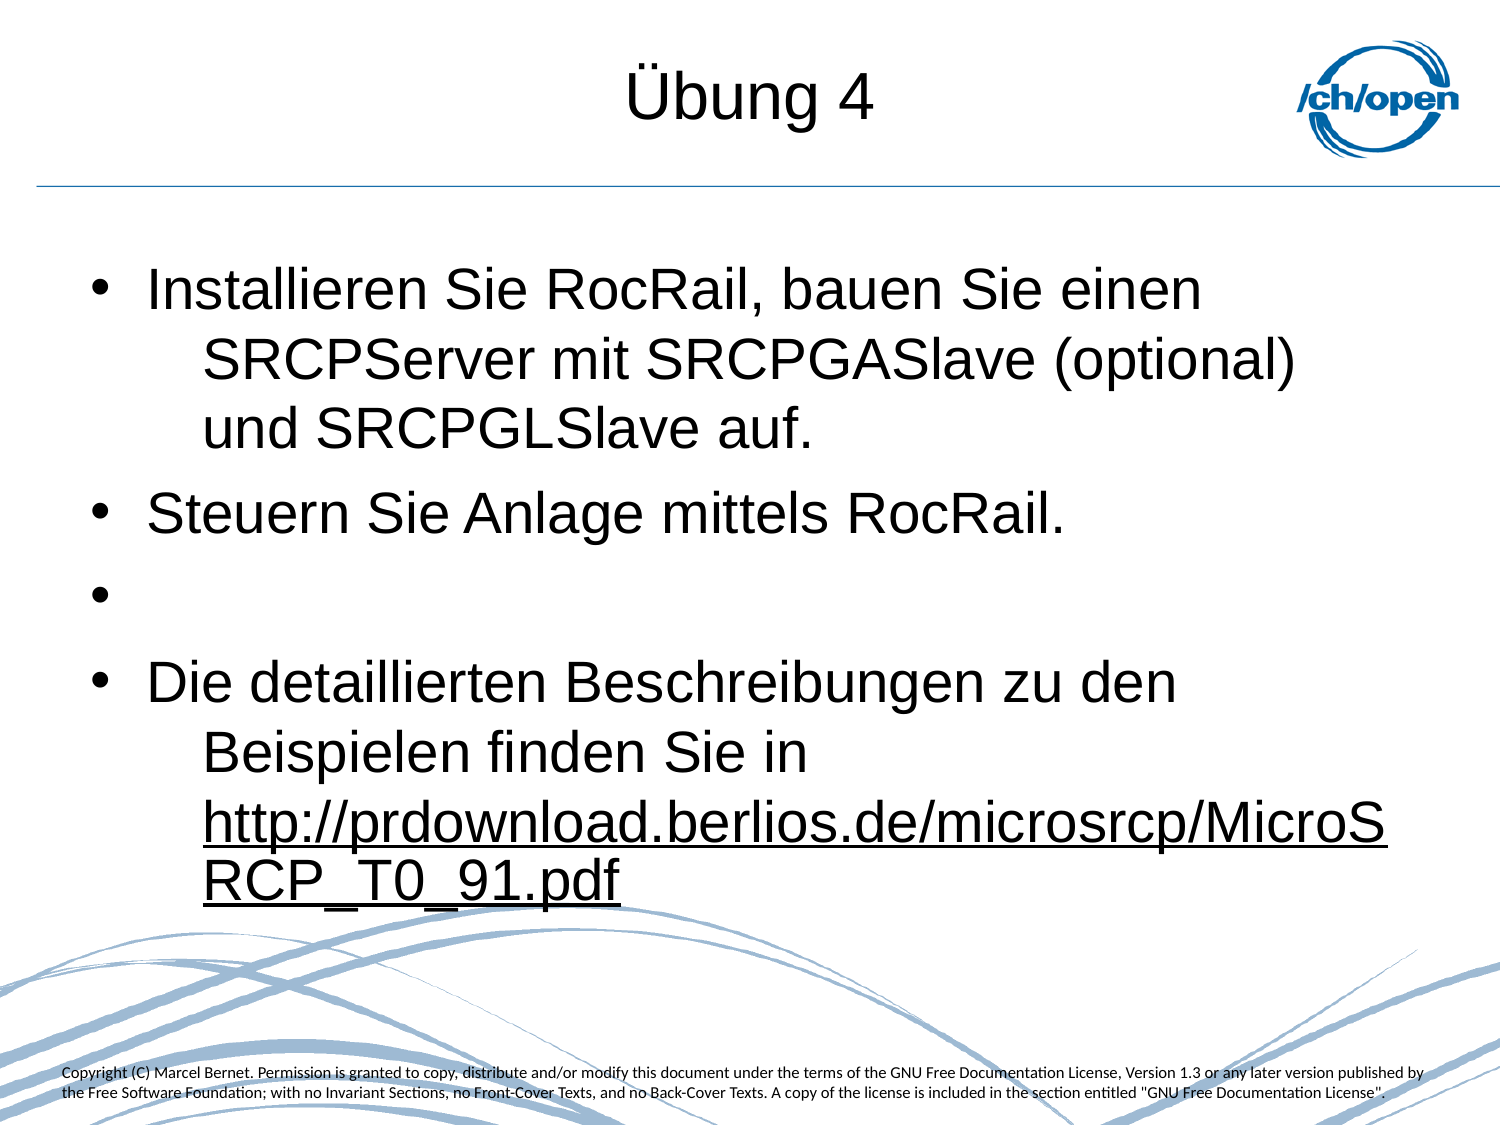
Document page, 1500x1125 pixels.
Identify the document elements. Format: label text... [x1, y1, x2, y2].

list Installieren Sie RocRail, bauen Sie einen SRCPServer mit SRCPGASlave (optional) und SRCPGLSlave auf. Steuern Sie Anlage mittels RocRail. Die detaillierten Beschreibungen zu den Beispielen finden Sie in http://prdownload.berlios.de/microsrcp/MicroSRCP_T0_91.pdf [75, 243, 1426, 1005]
title Übung 4 [75, 45, 1426, 165]
